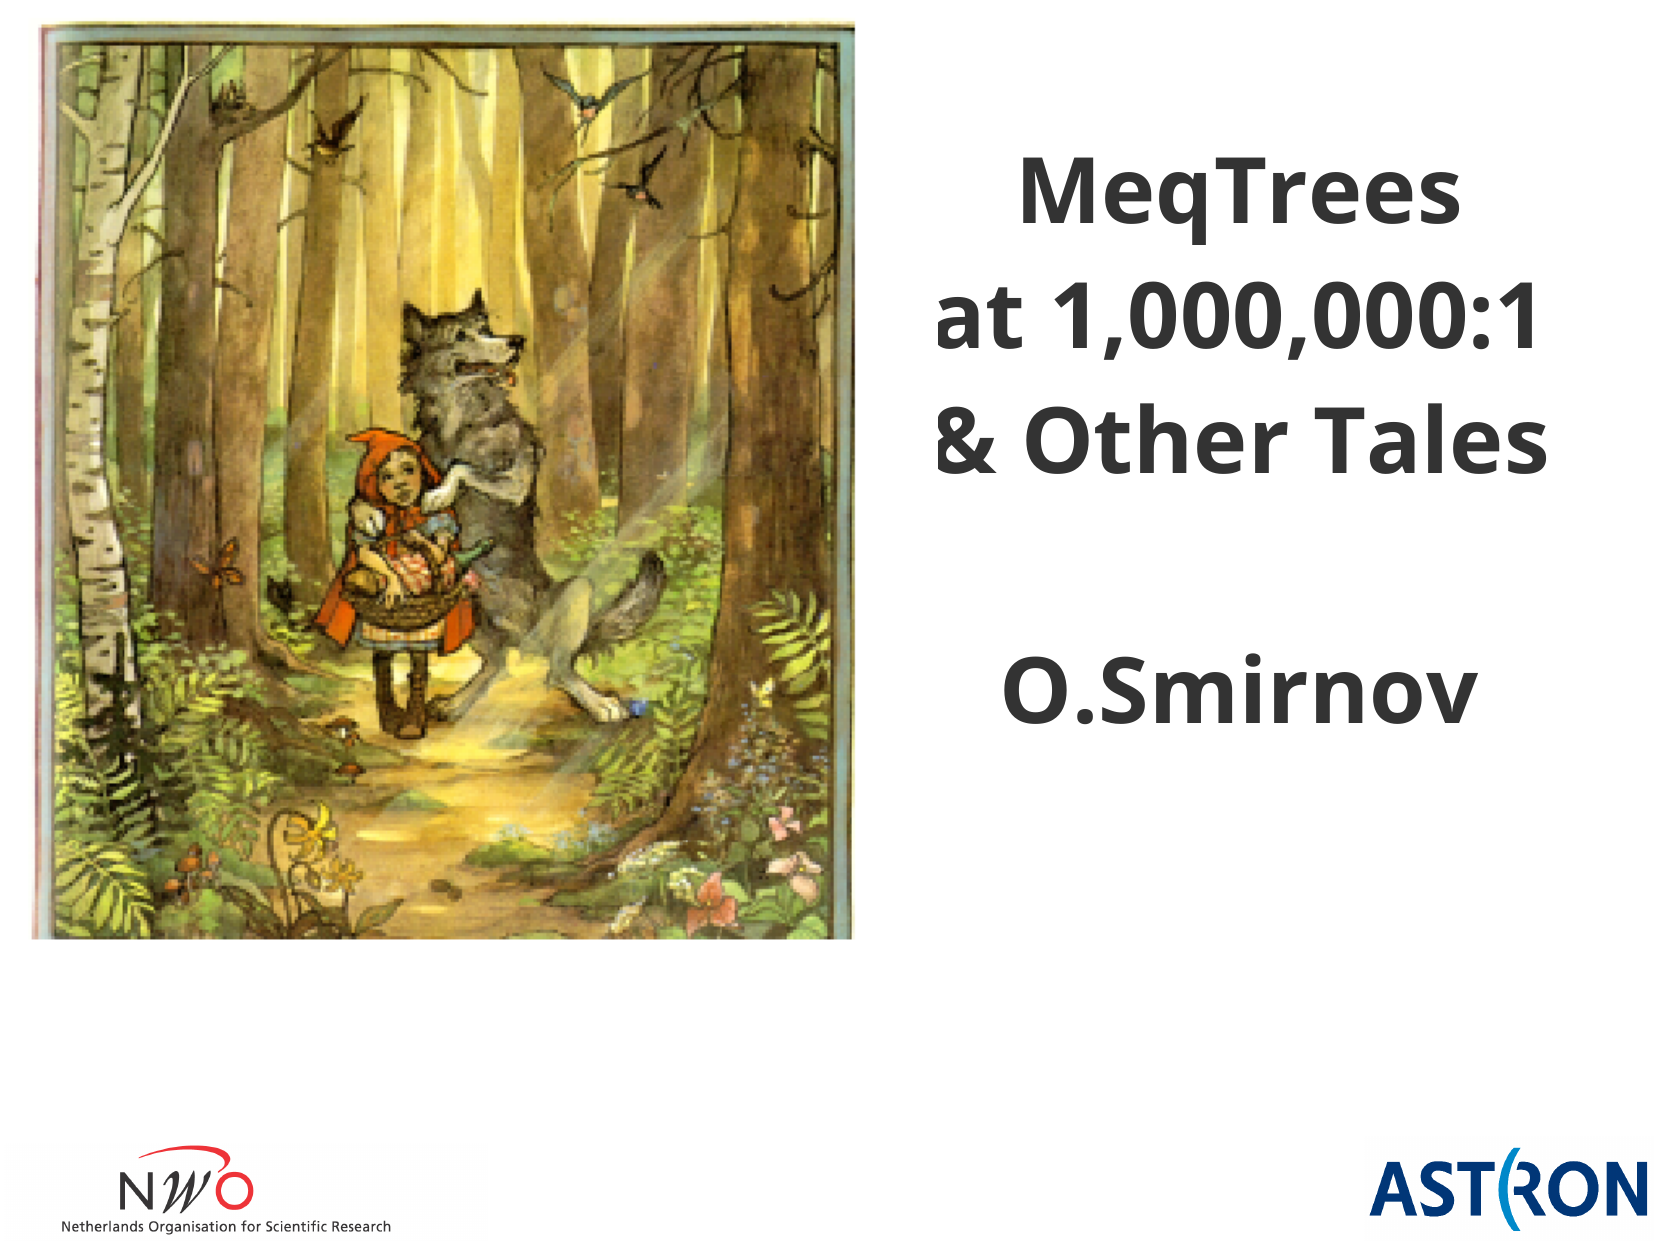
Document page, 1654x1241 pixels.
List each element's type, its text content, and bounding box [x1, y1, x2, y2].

picture [1364, 1136, 1654, 1241]
picture [4, 1143, 488, 1241]
picture [0, 0, 938, 1034]
title MeqTrees at 1,000,000:1 & Other Tales O.Smirnov [938, 26, 1654, 976]
